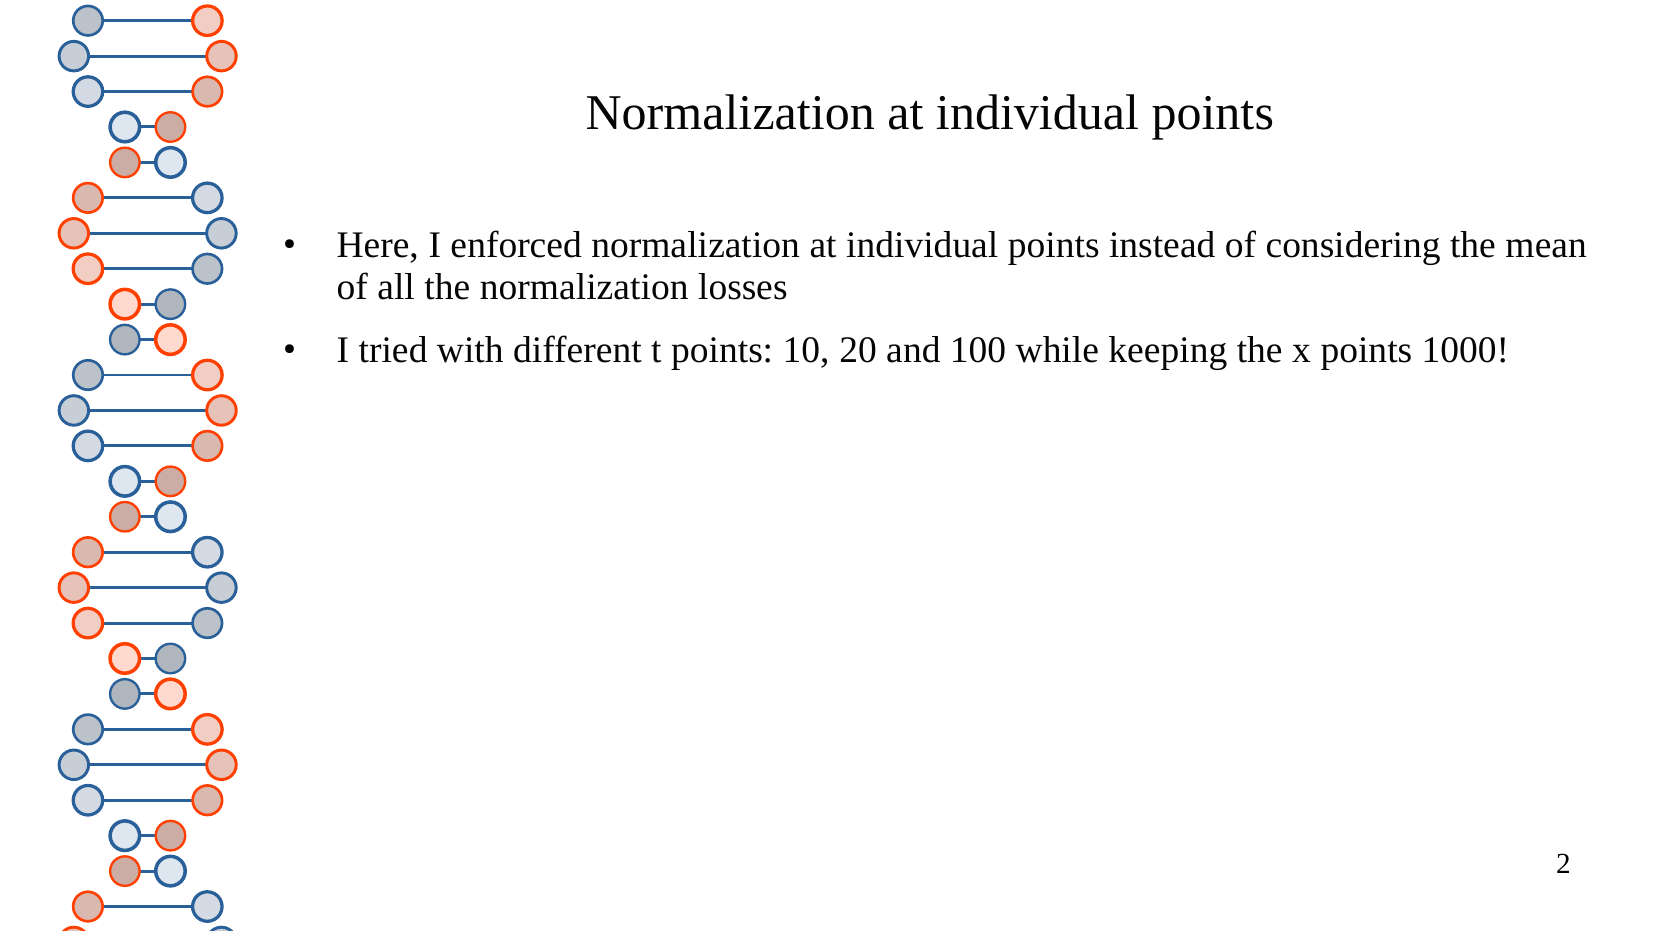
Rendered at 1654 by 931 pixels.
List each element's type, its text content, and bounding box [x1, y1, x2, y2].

list Here, I enforced normalization at individual points instead of considering the mean of all the normalization losses I tried with different t points: 10, 20 and 100 while keeping the x points 1000! [265, 224, 1595, 764]
title Normalization at individual points [265, 35, 1595, 189]
